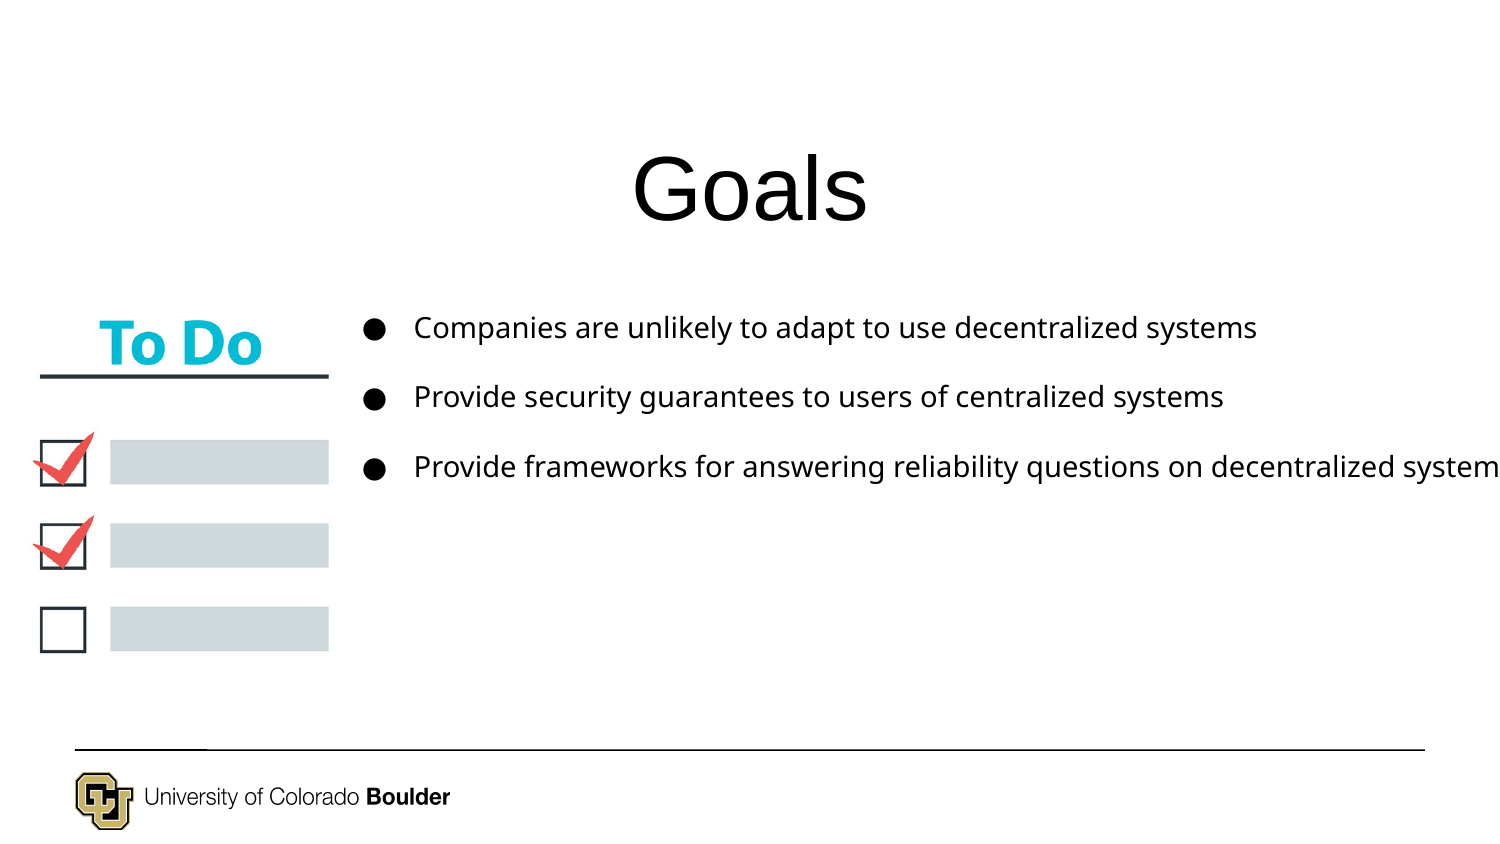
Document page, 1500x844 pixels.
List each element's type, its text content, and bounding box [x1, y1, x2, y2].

text_box Companies are unlikely to adapt to use decentralized systems Provide security guarantees to users of centralized systems Provide frameworks for answering reliability questions on decentralized systems [323, 258, 1500, 758]
picture [14, 268, 345, 702]
title Goals [51, 122, 1449, 247]
picture [75, 772, 450, 830]
